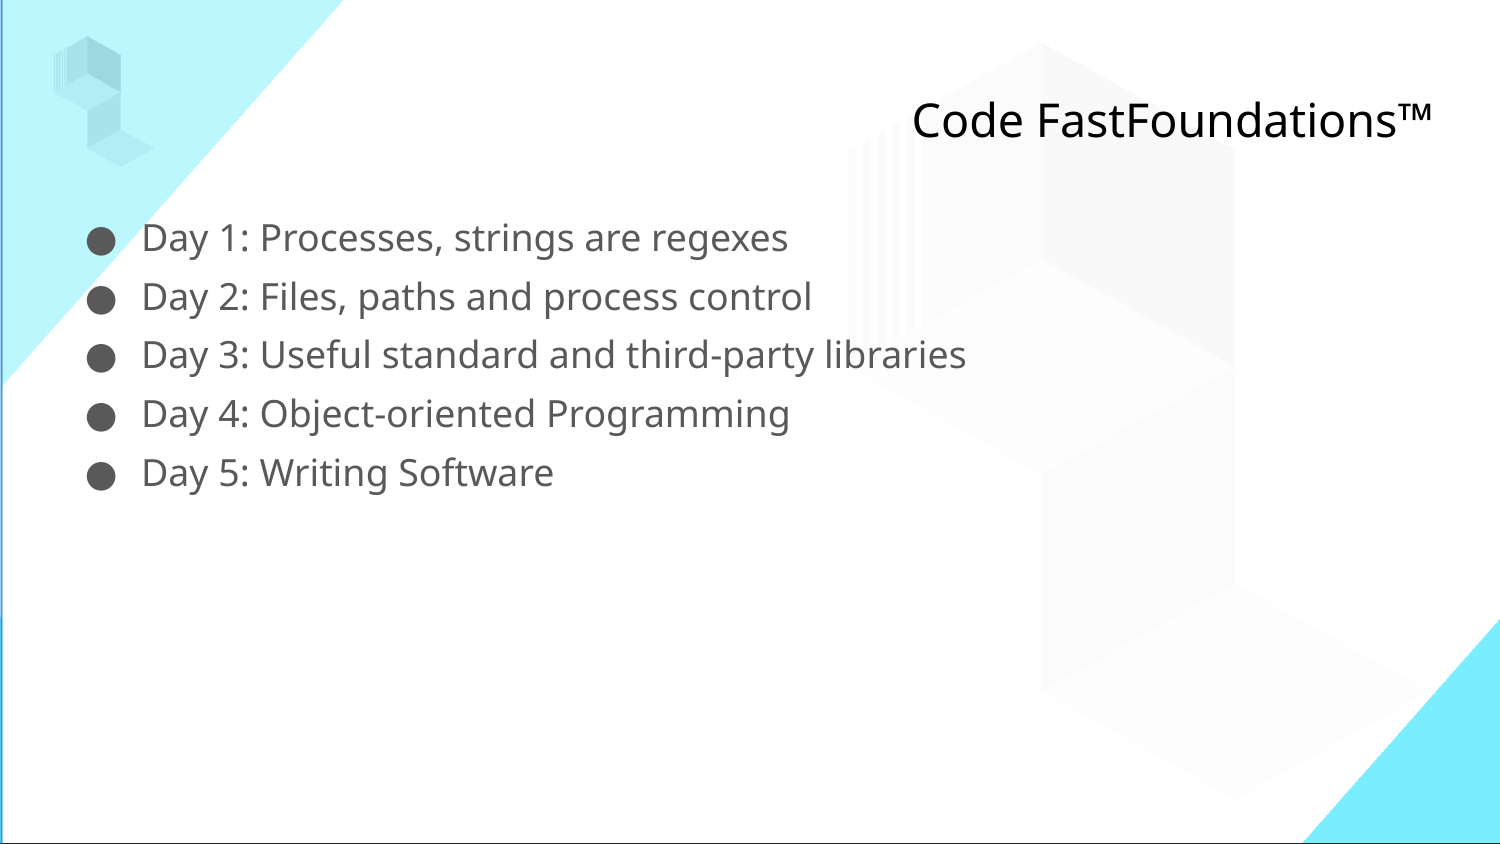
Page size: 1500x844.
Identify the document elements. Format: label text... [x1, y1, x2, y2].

picture [0, 0, 1500, 844]
title Code FastFoundations™ [51, 72, 1449, 167]
list Day 1: Processes, strings are regexes Day 2: Files, paths and process control Day 3: Useful standard and third-party libraries Day 4: Object-oriented Programming Day 5: Writing Software [51, 189, 1449, 750]
